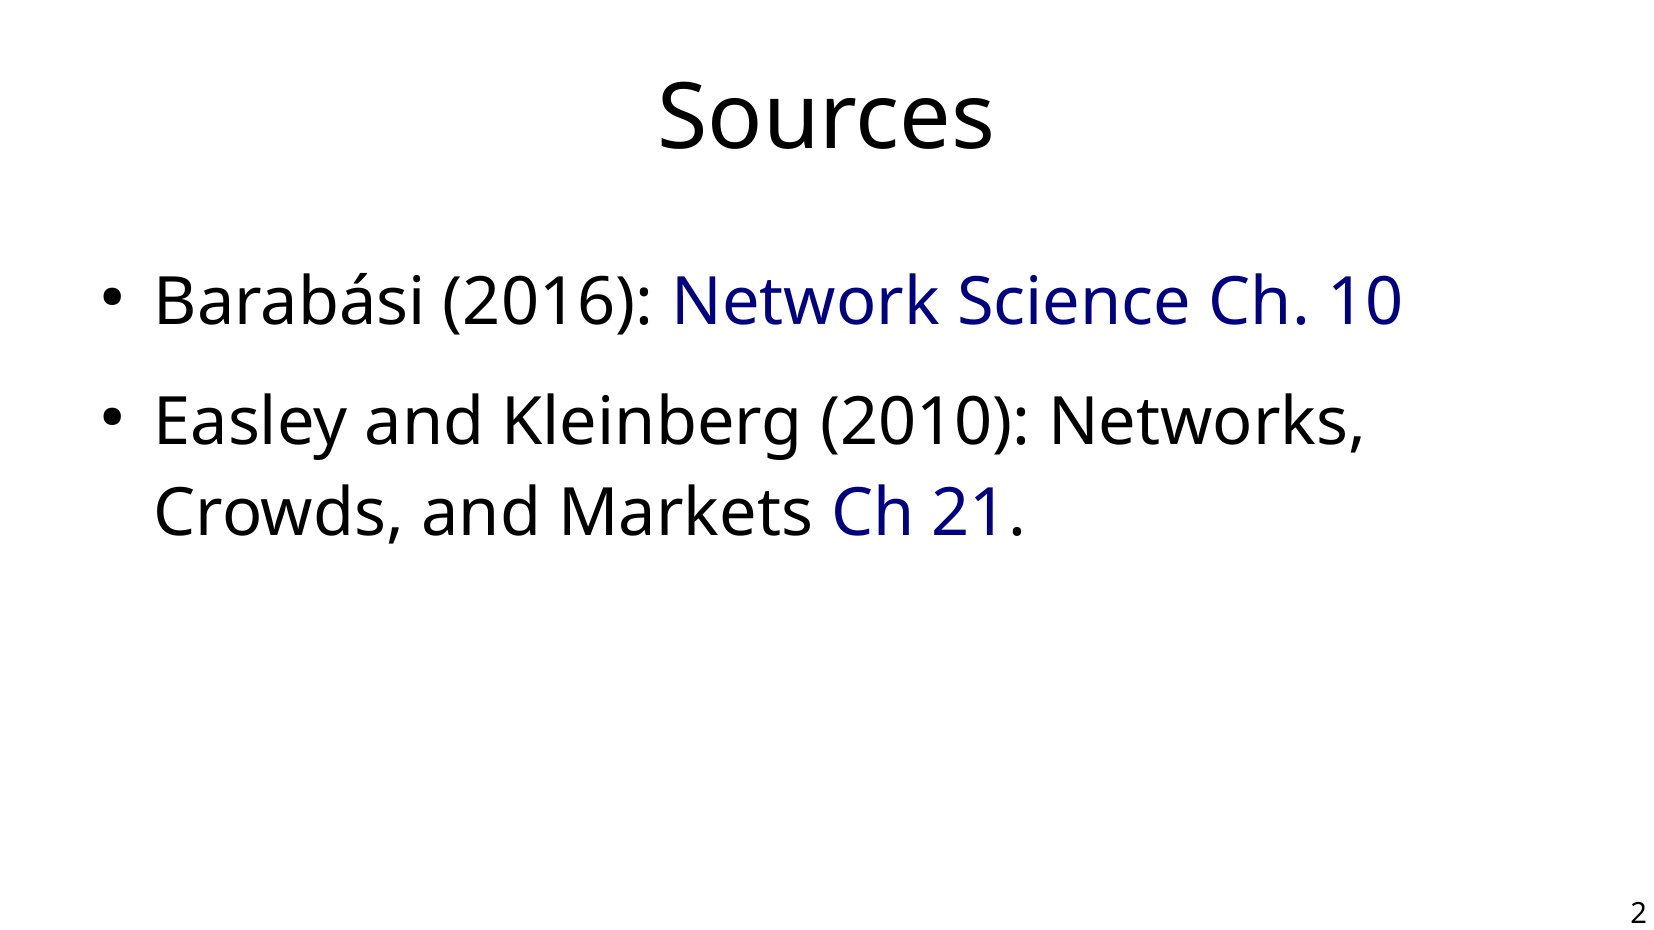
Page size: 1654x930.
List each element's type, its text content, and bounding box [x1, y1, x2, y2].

list Barabási (2016): Network Science Ch. 10 Easley and Kleinberg (2010): Networks, Crowds, and Markets Ch 21. [82, 252, 1571, 793]
title Sources [82, 1, 1571, 225]
